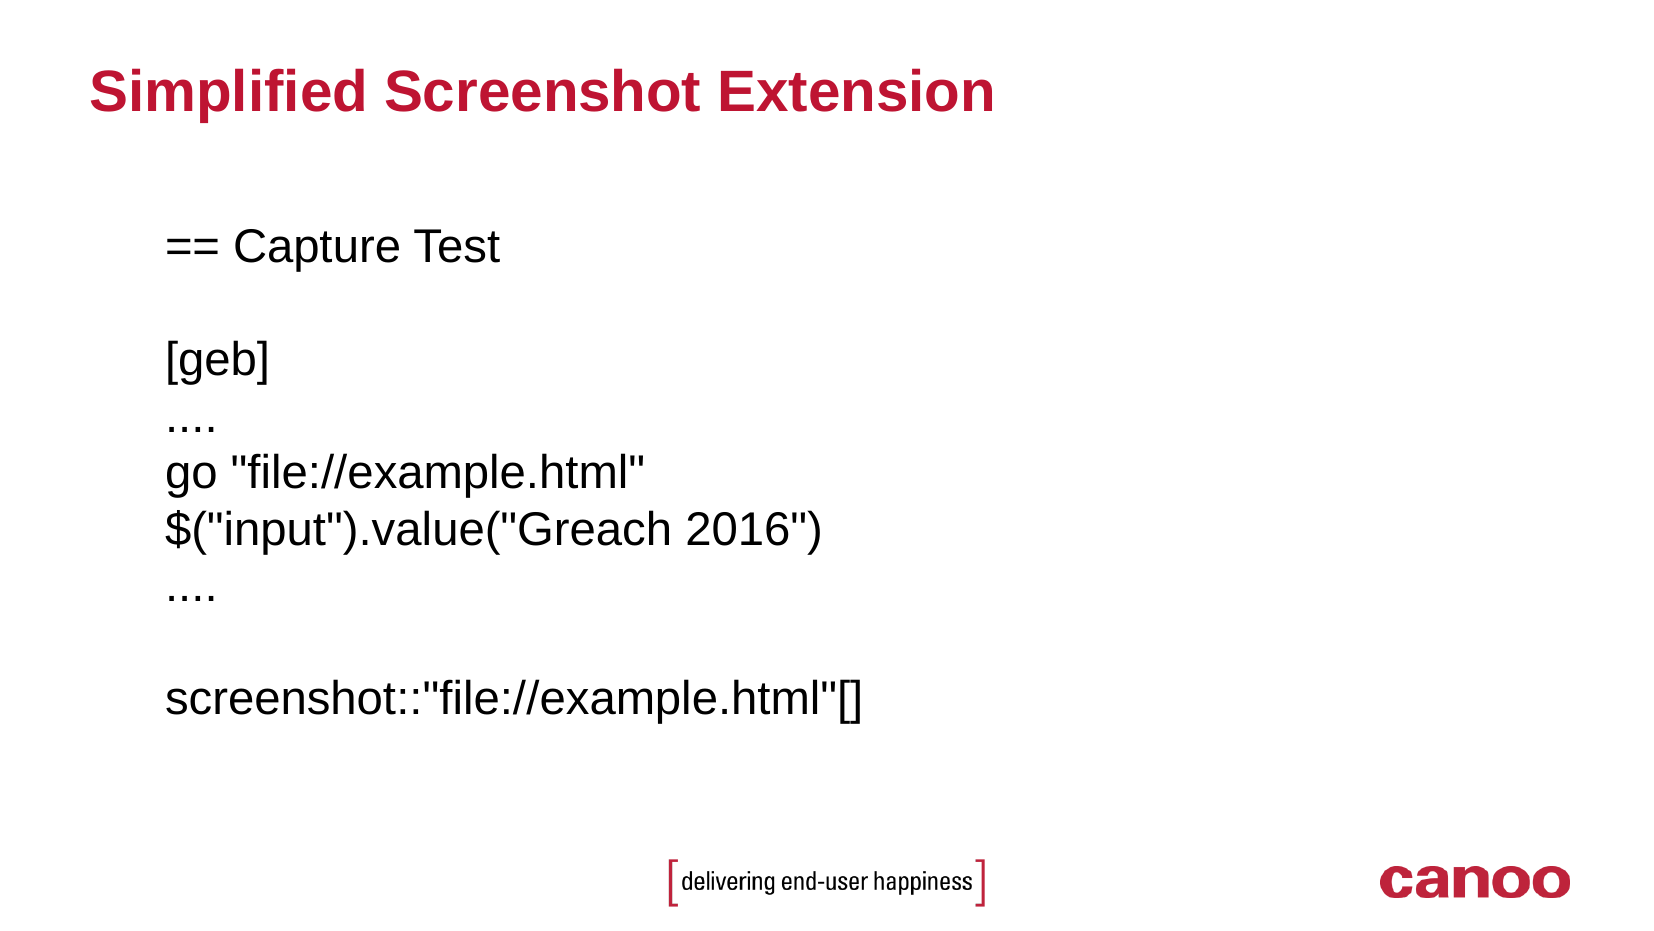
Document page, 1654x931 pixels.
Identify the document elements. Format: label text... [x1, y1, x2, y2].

picture [1380, 866, 1570, 898]
list == Capture Test [geb] .... go "file://example.html" $("input").value("Greach 2016") .... screenshot::"file://example.html"[] [150, 207, 1291, 733]
title Simplified Screenshot Extension [75, 45, 1591, 136]
picture [662, 855, 991, 910]
